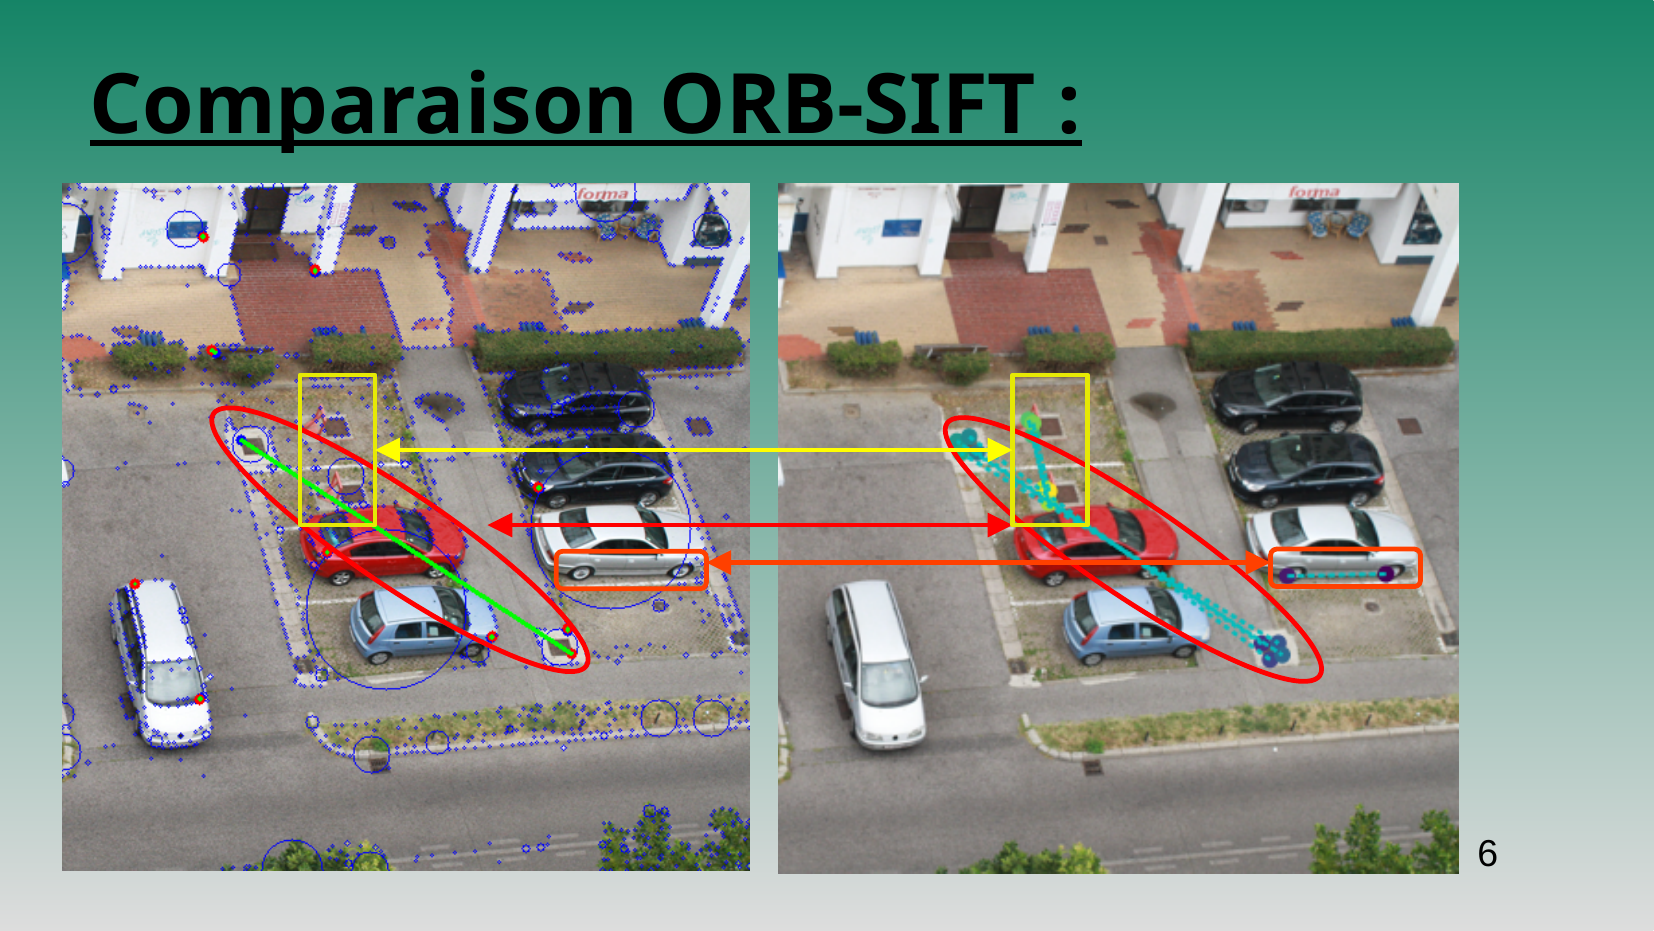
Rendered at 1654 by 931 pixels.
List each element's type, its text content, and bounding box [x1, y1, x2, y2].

picture [62, 183, 751, 871]
picture [302, 377, 373, 464]
picture [948, 421, 1010, 448]
picture [310, 474, 585, 669]
picture [958, 452, 1010, 509]
picture [1238, 565, 1245, 571]
picture [778, 527, 1062, 560]
picture [215, 411, 298, 517]
picture [1080, 565, 1319, 678]
picture [1015, 377, 1085, 461]
picture [778, 452, 1010, 523]
picture [1031, 471, 1221, 560]
picture [778, 183, 1459, 874]
picture [559, 554, 703, 586]
text_box <number> [1462, 825, 1654, 896]
picture [1273, 552, 1418, 584]
picture [302, 434, 373, 523]
text_box Comparaison ORB-SIFT : [75, 37, 1163, 184]
picture [1015, 434, 1085, 523]
